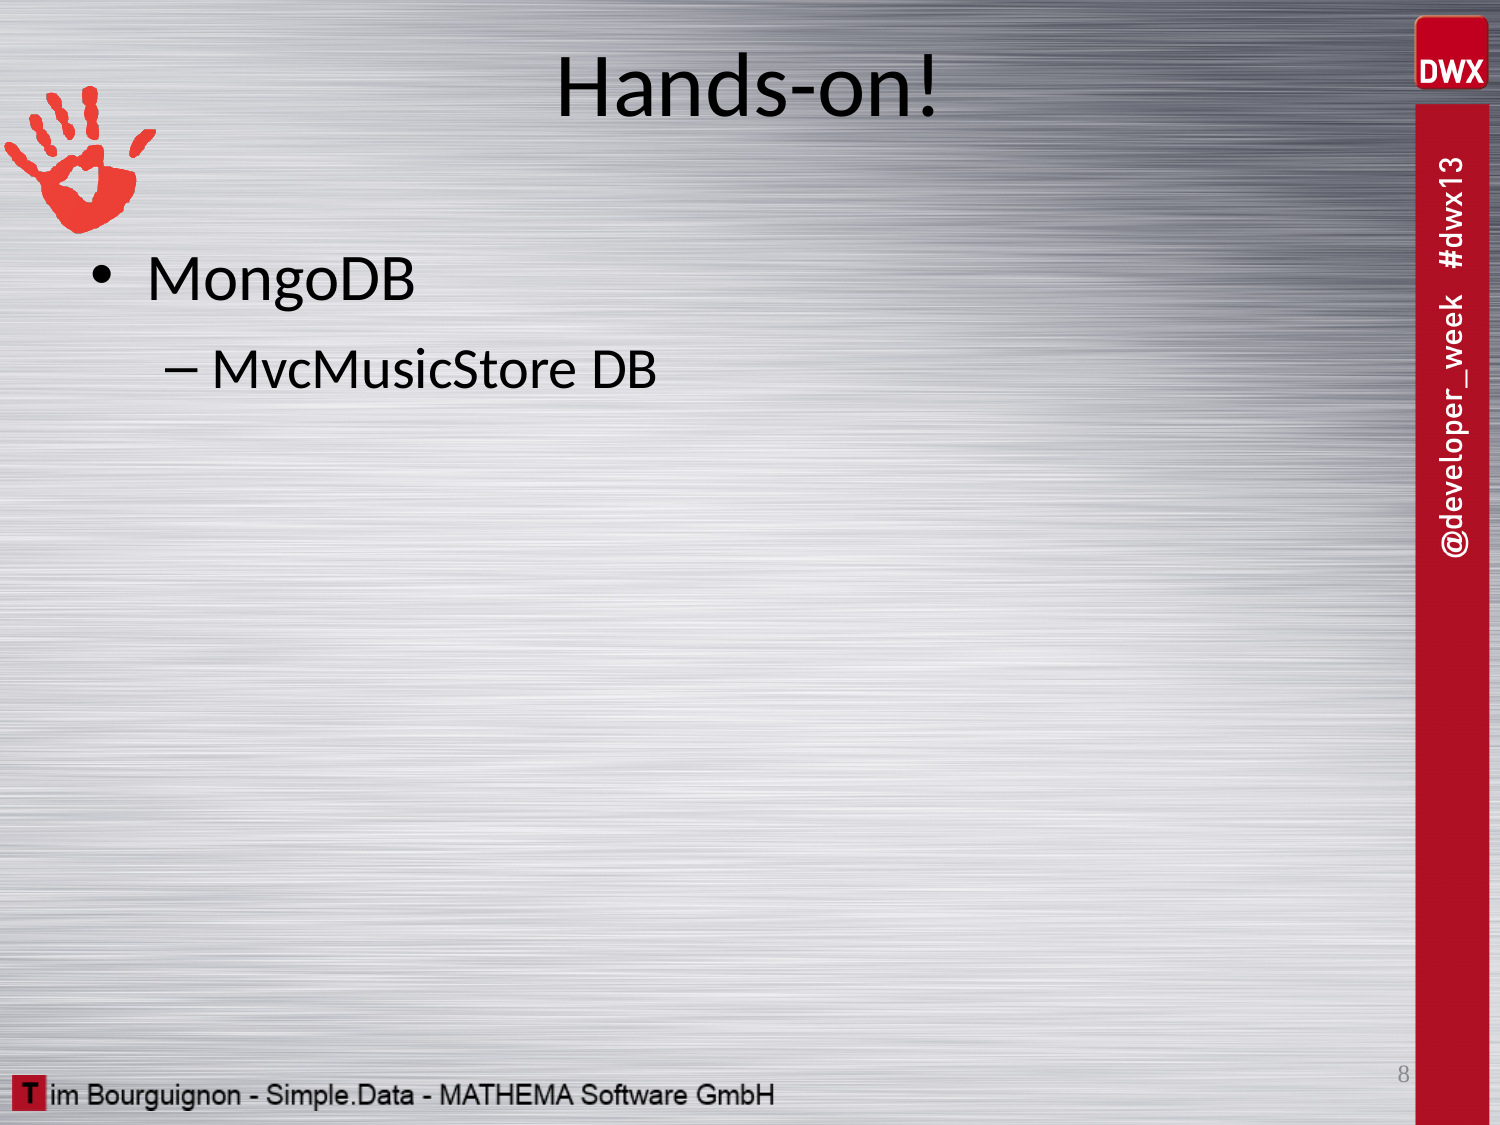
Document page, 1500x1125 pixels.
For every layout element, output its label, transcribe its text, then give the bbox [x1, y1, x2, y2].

list MongoDB MvcMusicStore DB [75, 226, 1426, 969]
title Hands-on! [75, 0, 1426, 174]
picture [0, 0, 1500, 1125]
